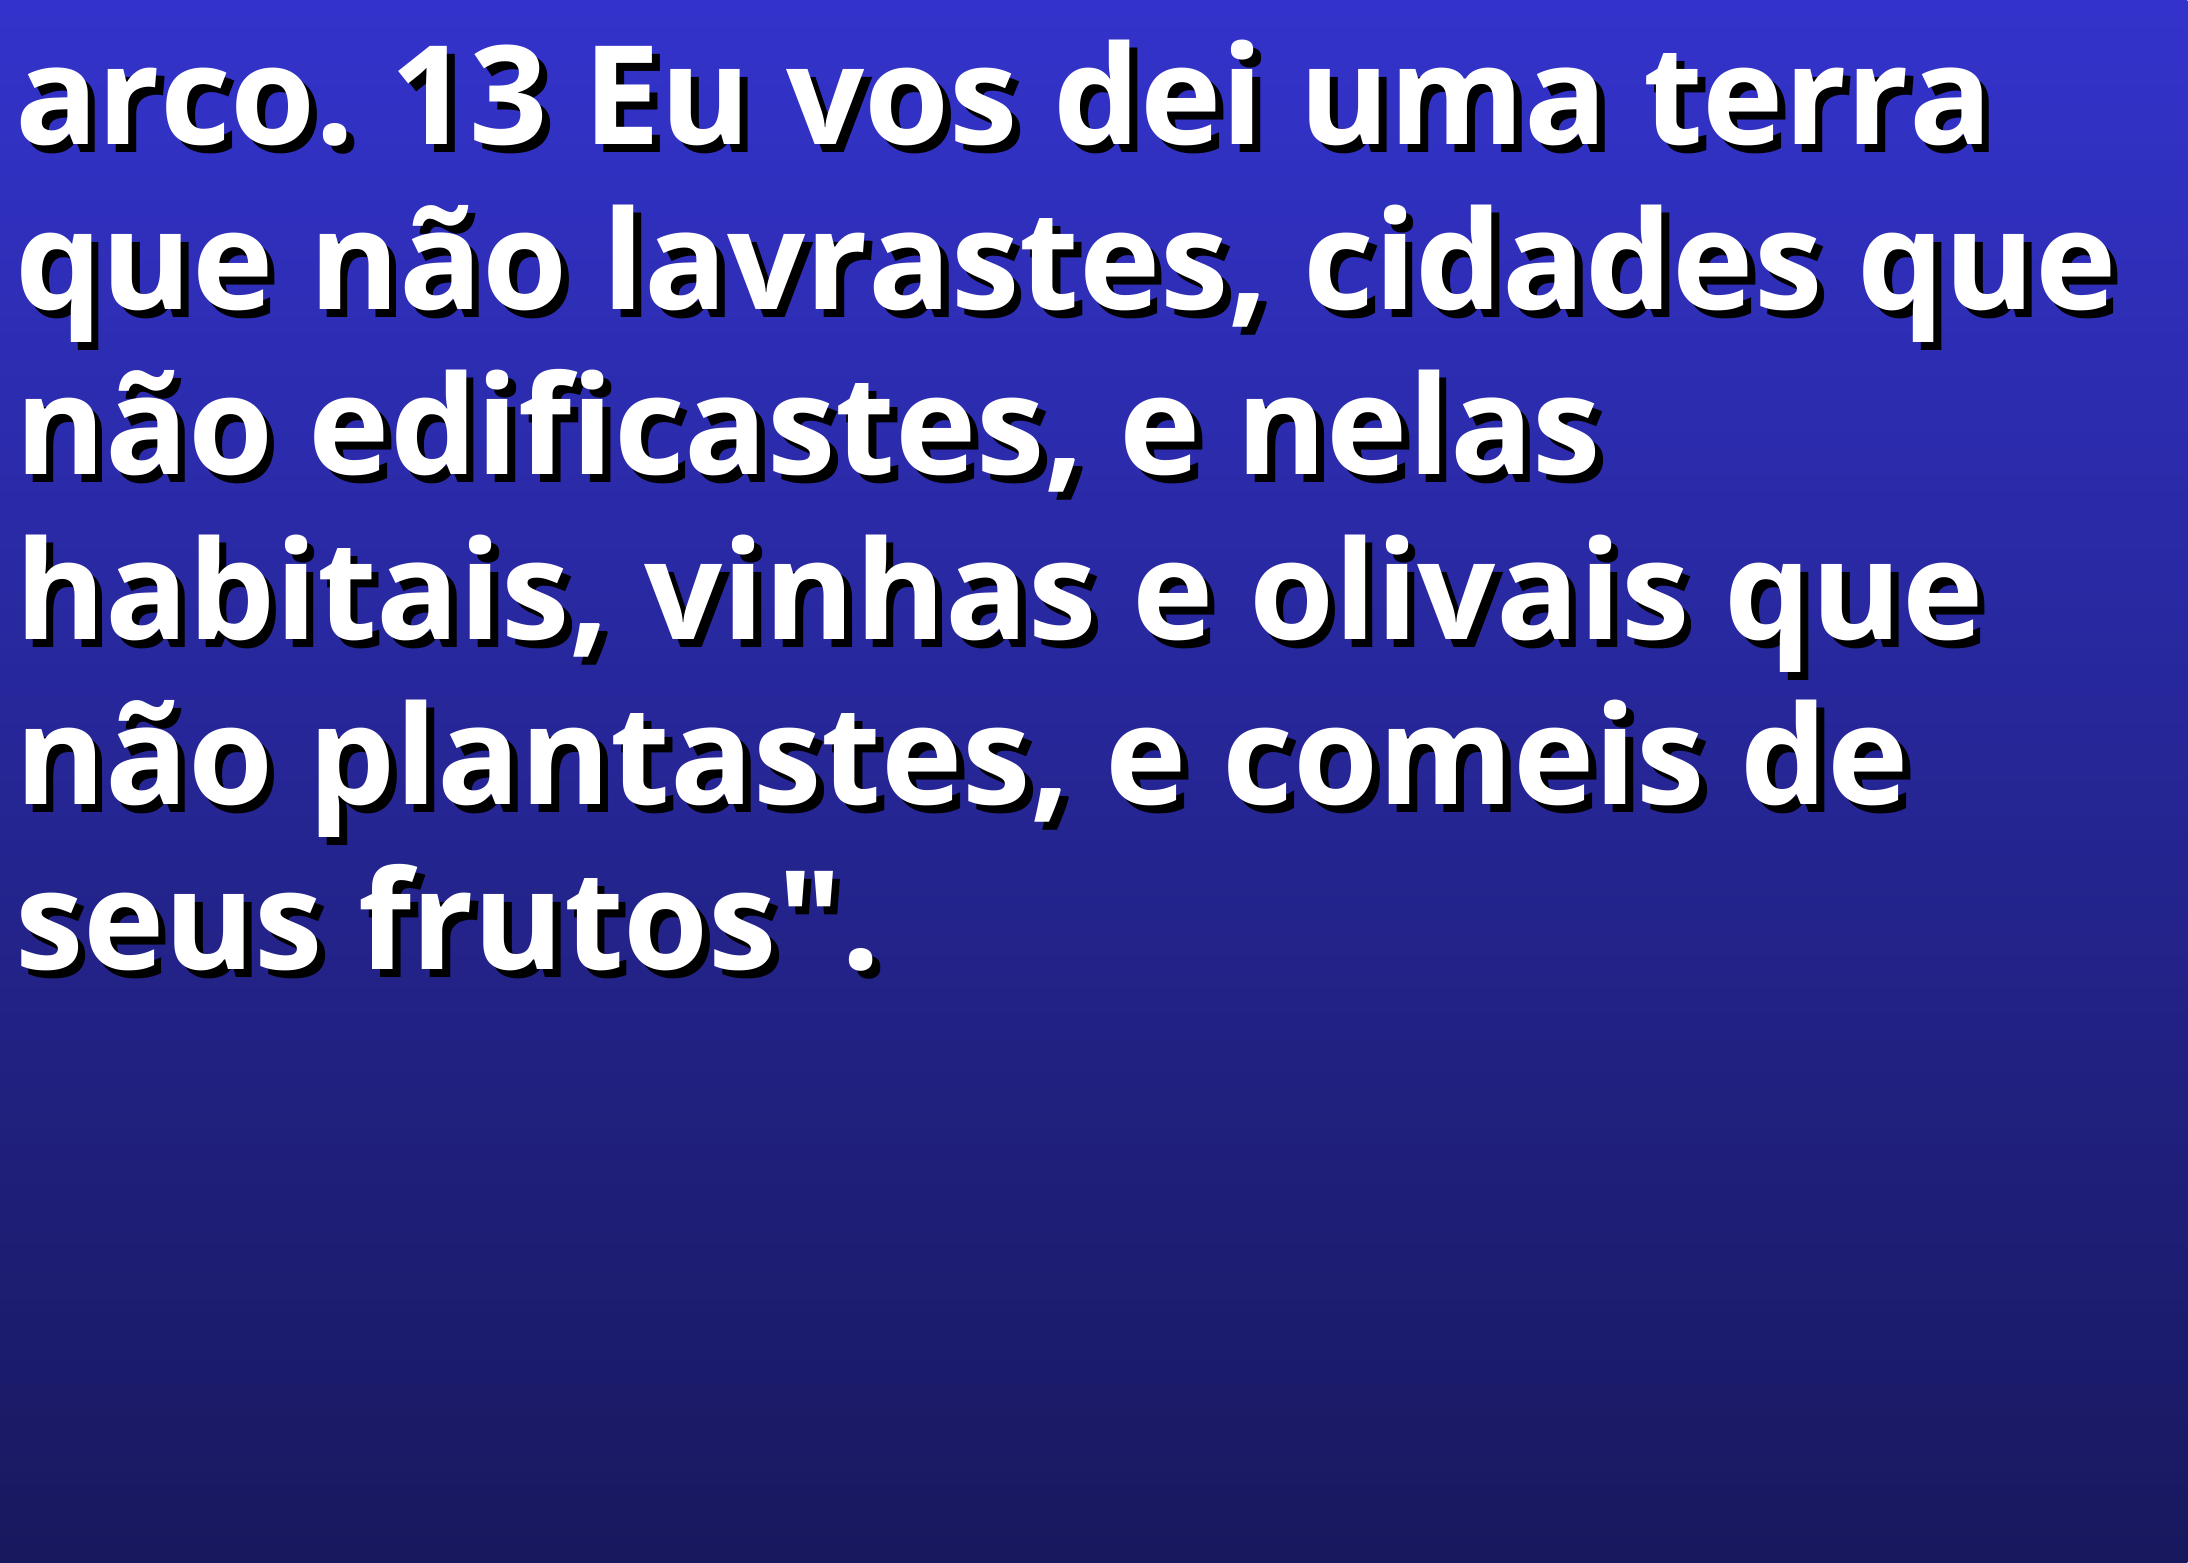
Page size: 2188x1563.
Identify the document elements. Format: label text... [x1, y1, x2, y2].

text_box arco. 13 Eu vos dei uma terra que não lavrastes, cidades que não edificastes, e nelas habitais, vinhas e olivais que não plantastes, e comeis de seus frutos". [0, 0, 2188, 1216]
